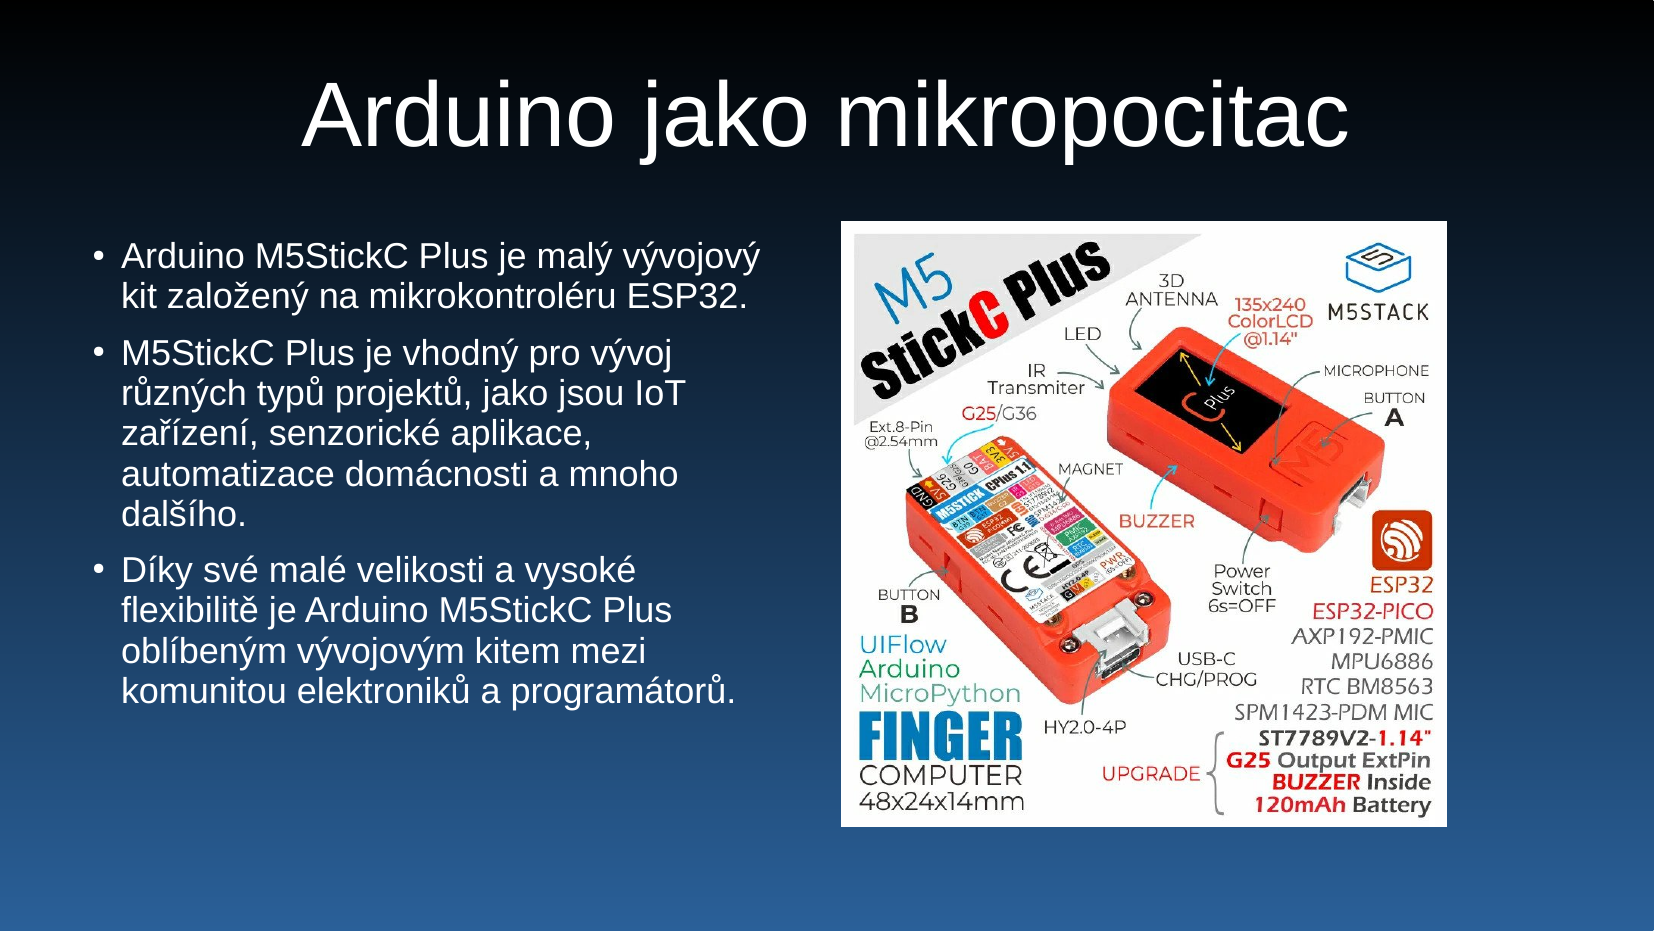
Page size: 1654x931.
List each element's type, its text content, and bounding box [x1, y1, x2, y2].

list Arduino M5StickC Plus je malý vývojový kit založený na mikrokontroléru ESP32. M5StickC Plus je vhodný pro vývoj různých typů projektů, jako jsou IoT zařízení, senzorické aplikace, automatizace domácnosti a mnoho dalšího. Díky své malé velikosti a vysoké flexibilitě je Arduino M5StickC Plus oblíbeným vývojovým kitem mezi komunitou elektroniků a programátorů. [82, 236, 768, 776]
title Arduino jako mikropocitac [82, 37, 1571, 193]
picture [841, 221, 1447, 827]
